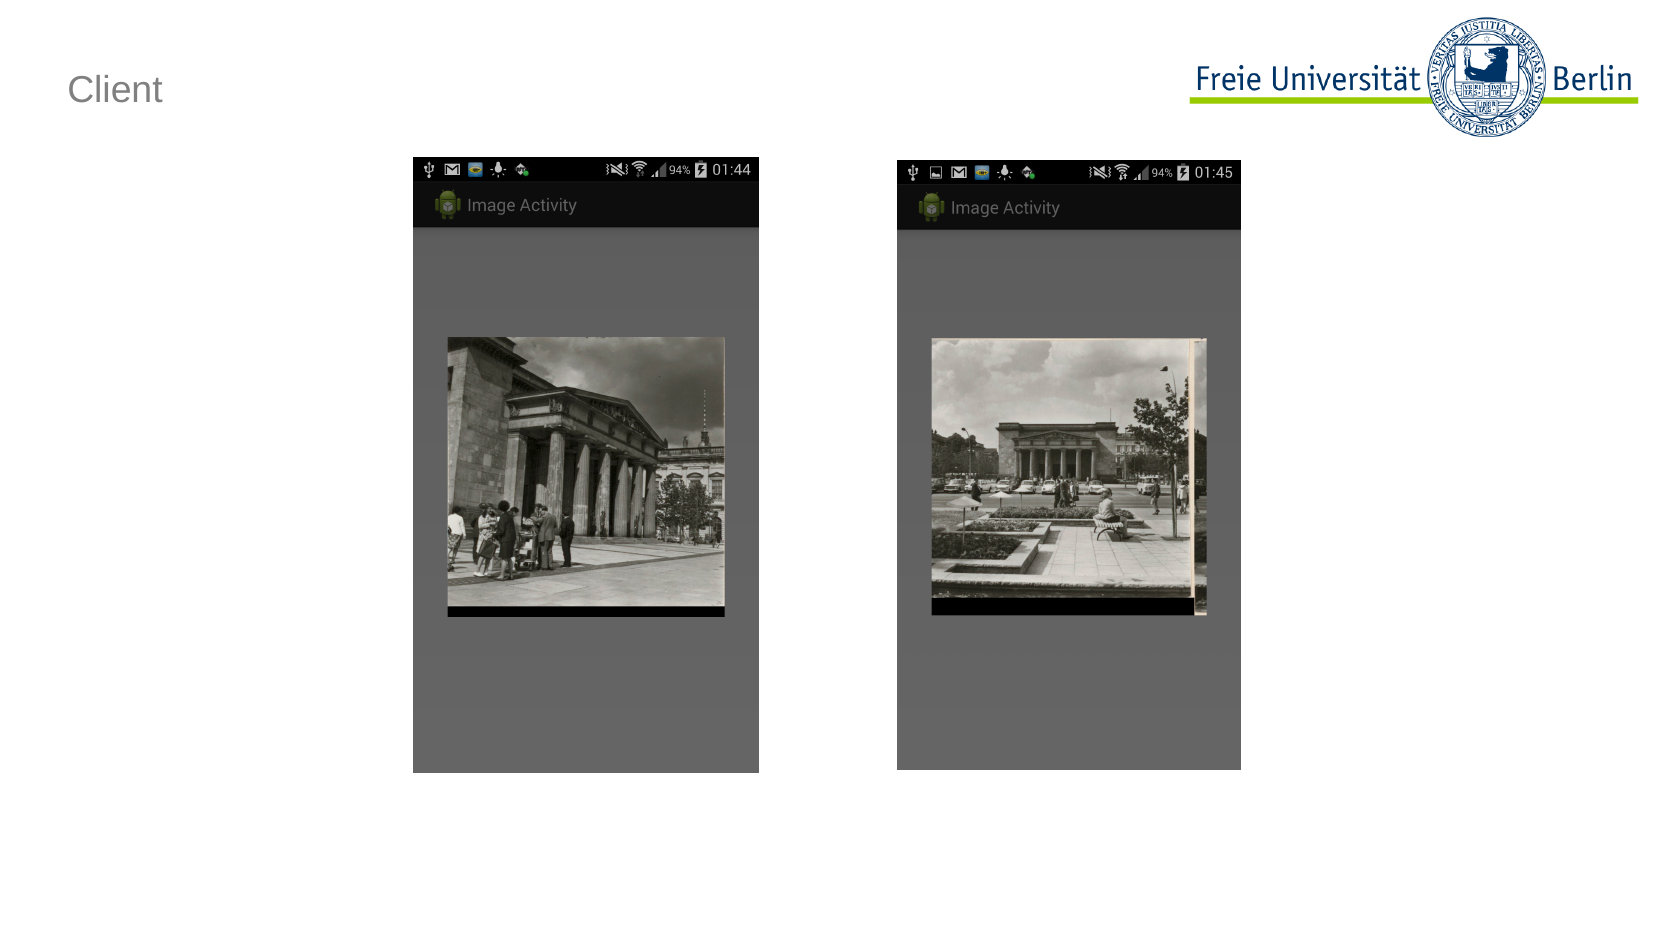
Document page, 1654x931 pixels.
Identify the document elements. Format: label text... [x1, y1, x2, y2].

picture [413, 157, 759, 773]
picture [897, 160, 1241, 770]
text_box Client [52, 61, 178, 119]
picture [1185, 11, 1642, 142]
